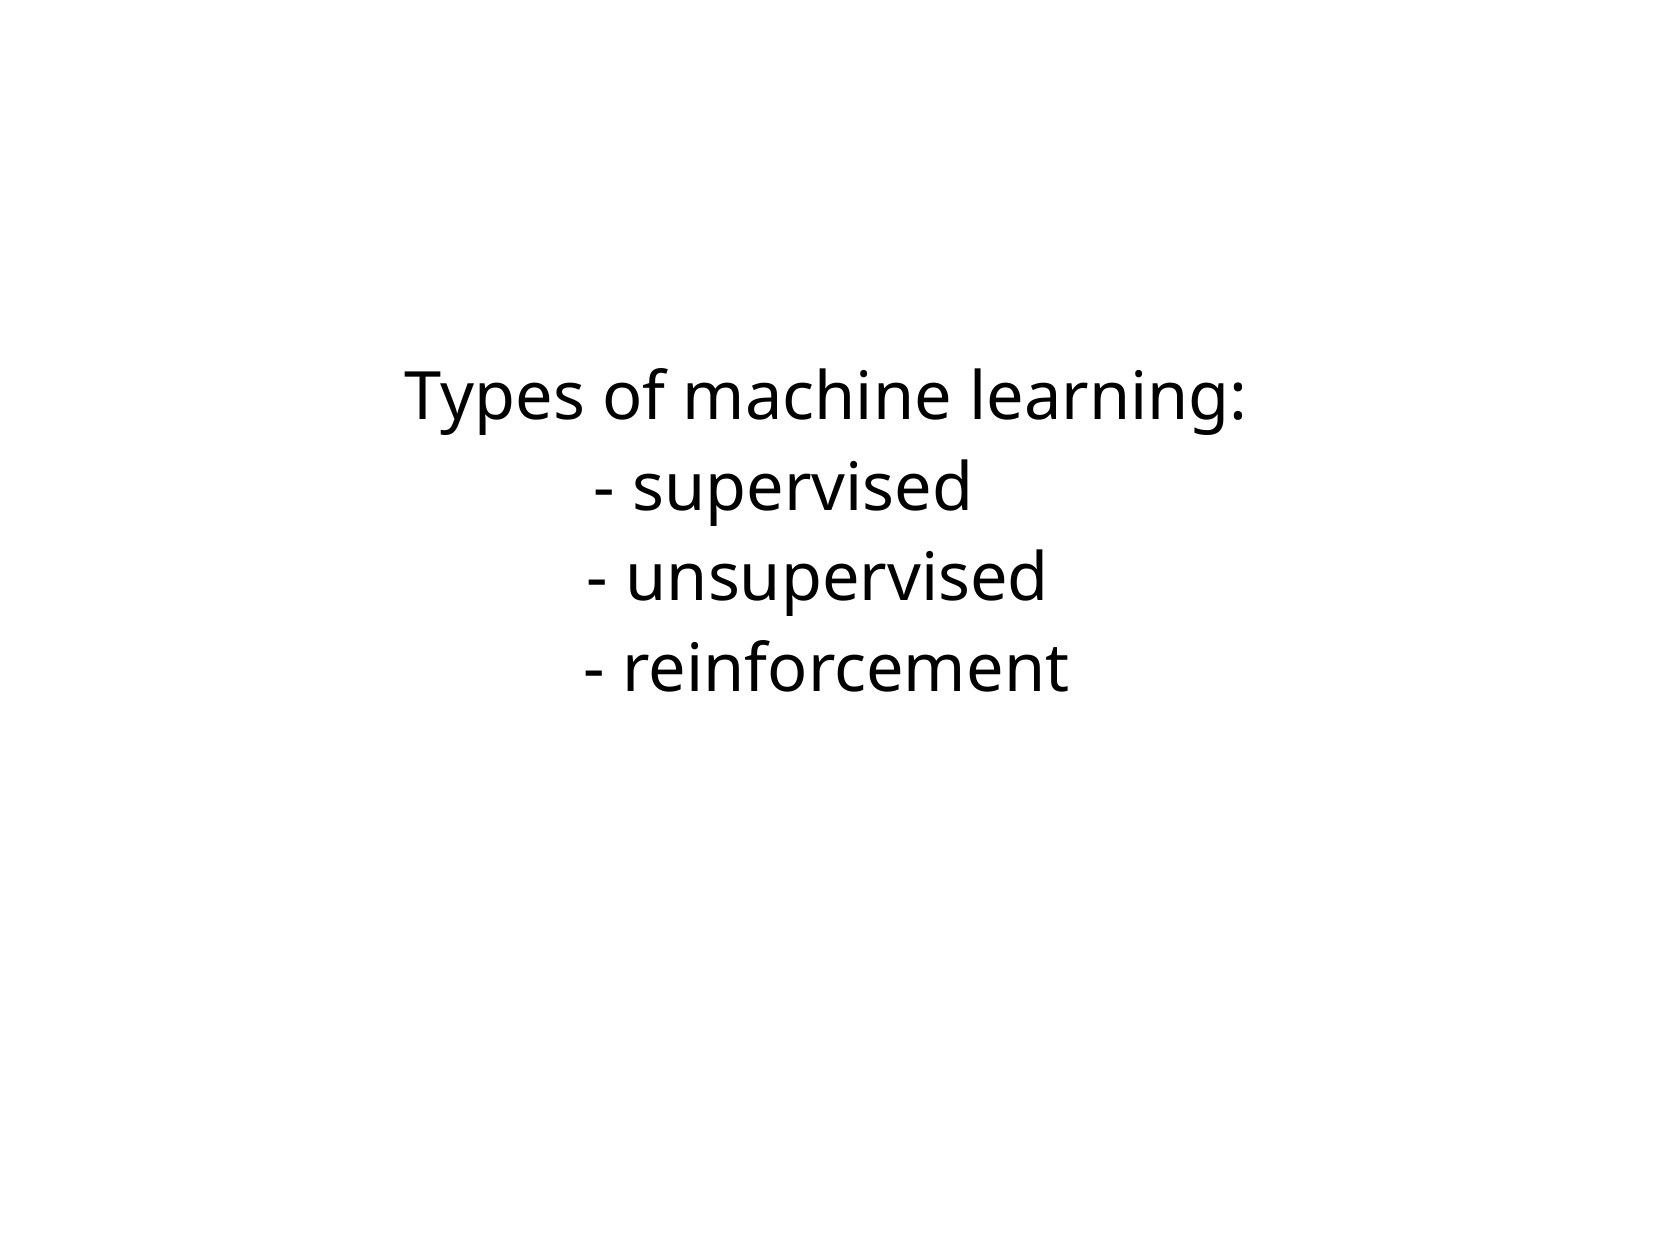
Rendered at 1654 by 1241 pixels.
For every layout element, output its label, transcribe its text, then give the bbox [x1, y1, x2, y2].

subtitle Types of machine learning: - supervised - unsupervised - reinforcement [82, 49, 1571, 1010]
